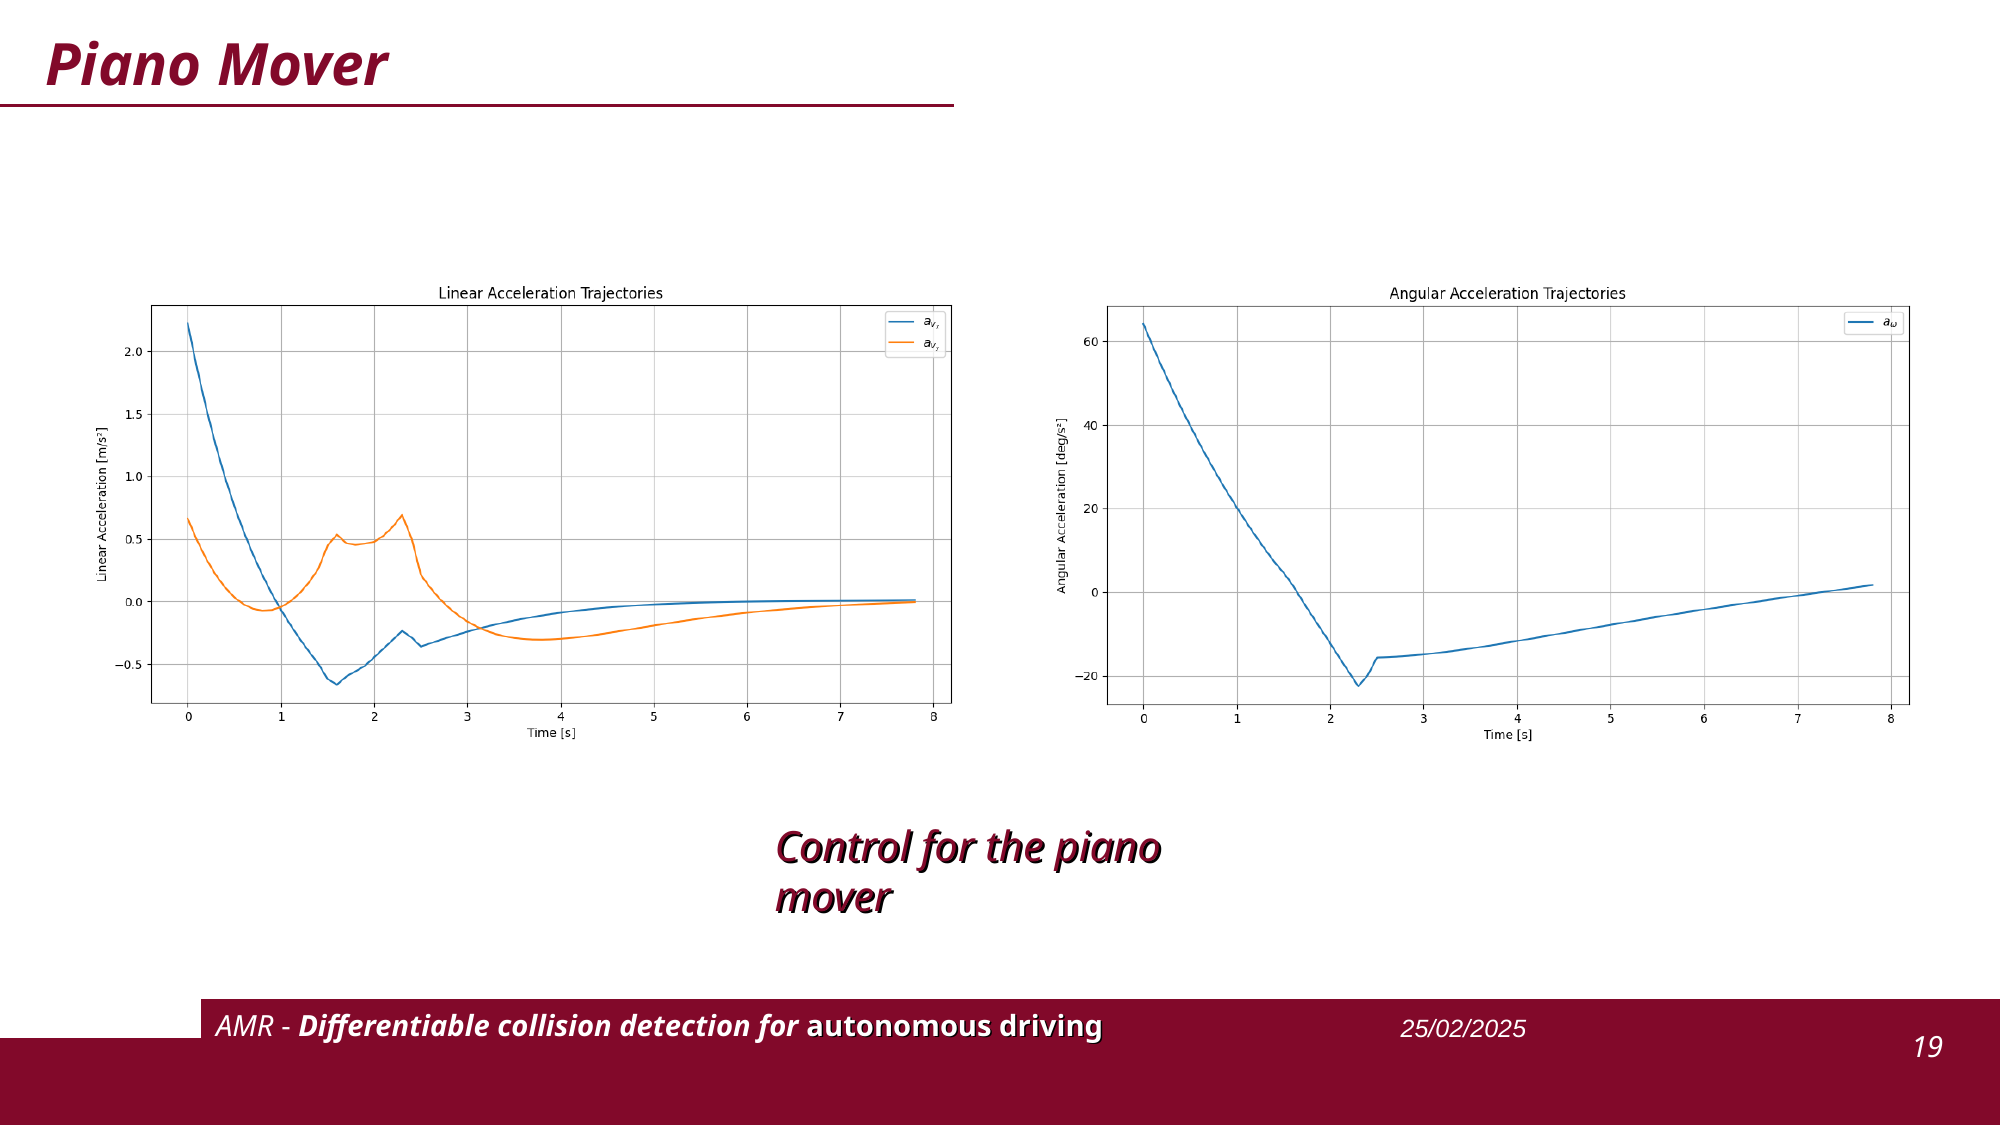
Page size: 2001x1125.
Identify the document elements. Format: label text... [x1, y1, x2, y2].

text_box Piano Mover [30, 19, 1031, 106]
text_box 25/02/2025 [1385, 1004, 1589, 1050]
picture [1037, 243, 1933, 760]
text_box 19 [1896, 1020, 1966, 1072]
text_box [0, 999, 2000, 1125]
picture [75, 243, 1000, 759]
text_box AMR - Differentiable collision detection for autonomous driving [201, 999, 1202, 1051]
text_box Control for the piano mover [759, 812, 1302, 878]
